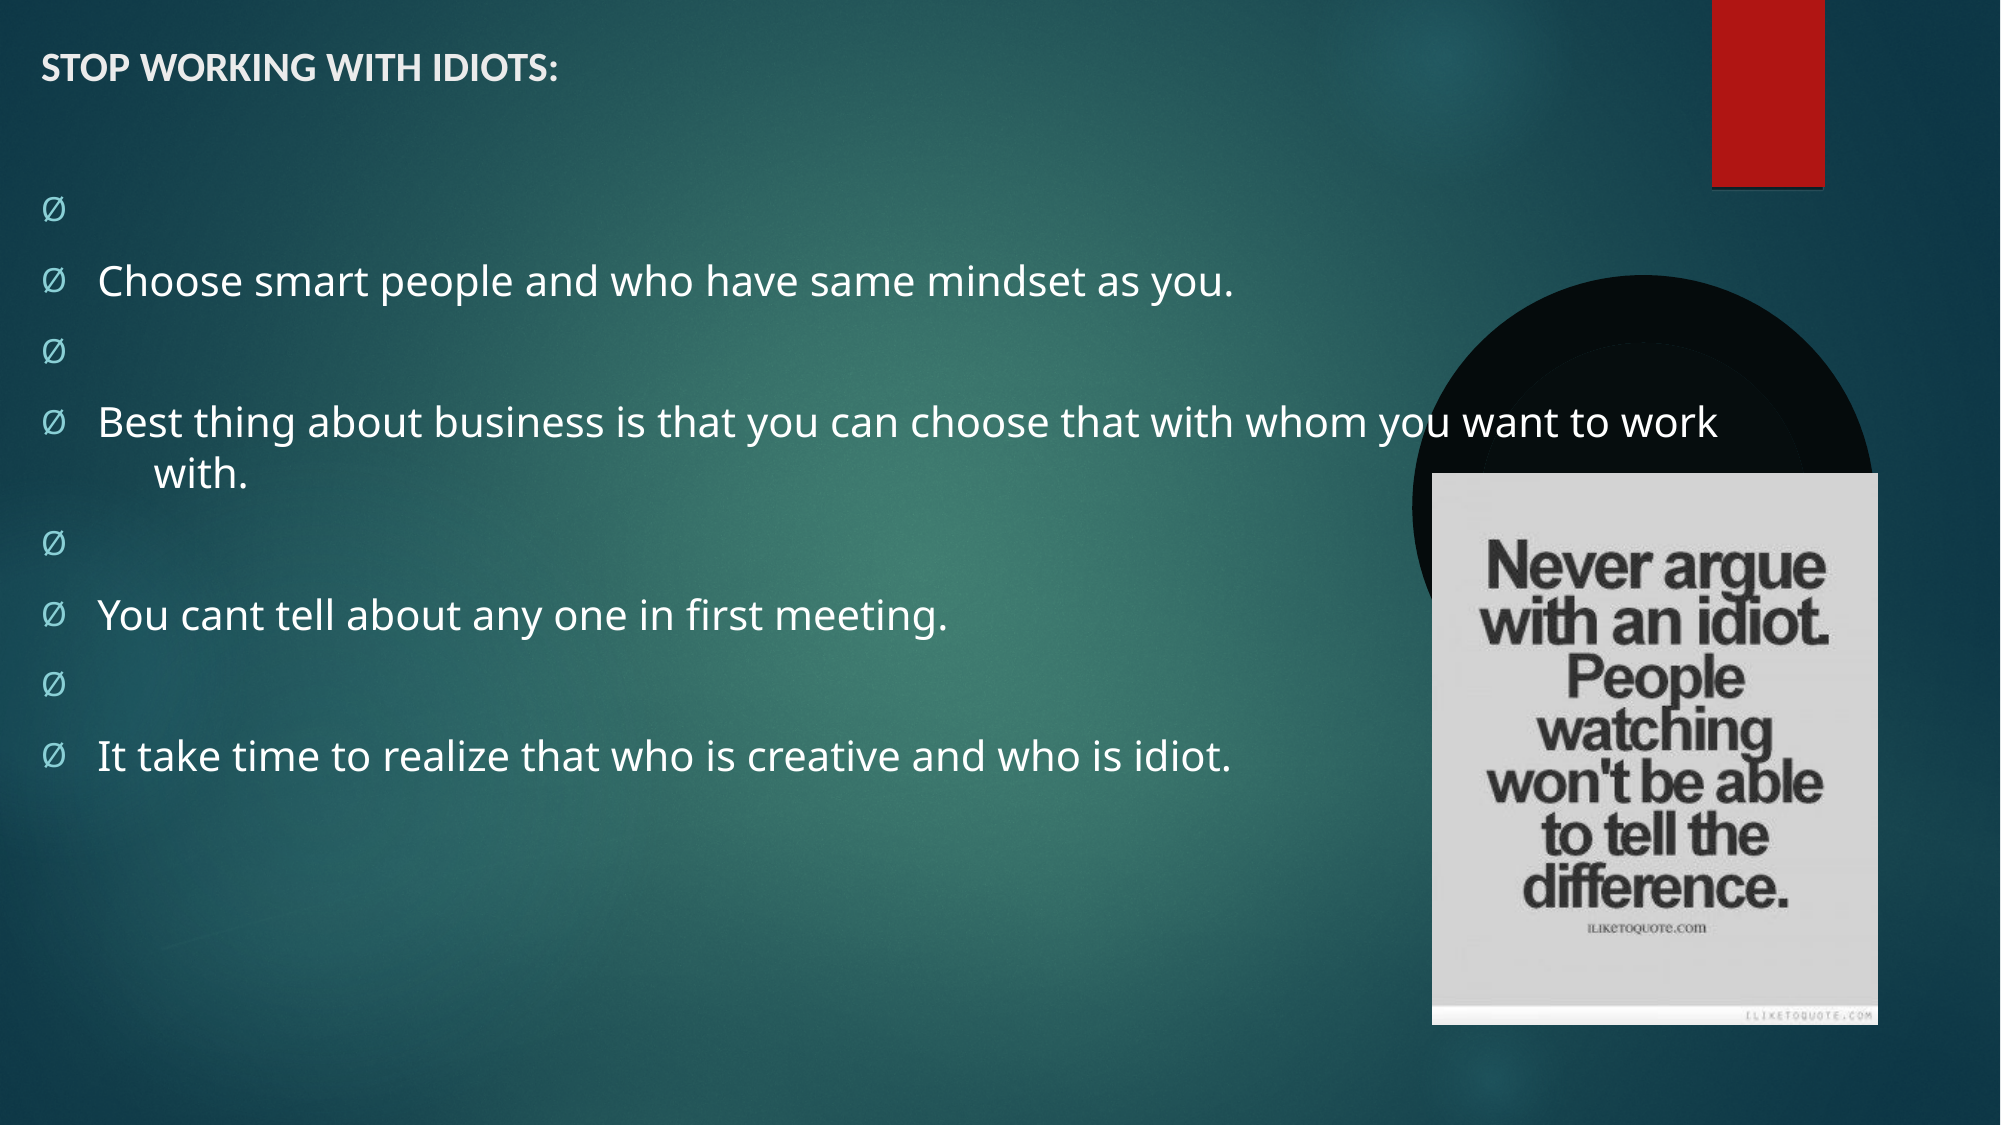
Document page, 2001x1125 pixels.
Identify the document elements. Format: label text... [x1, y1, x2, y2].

list Choose smart people and who have same mindset as you. Best thing about business is that you can choose that with whom you want to work with. You cant tell about any one in first meeting. It take time to realize that who is creative and who is idiot. [25, 175, 1831, 963]
title STOP WORKING WITH IDIOTS: [25, 32, 1831, 148]
picture [1432, 473, 1878, 1025]
